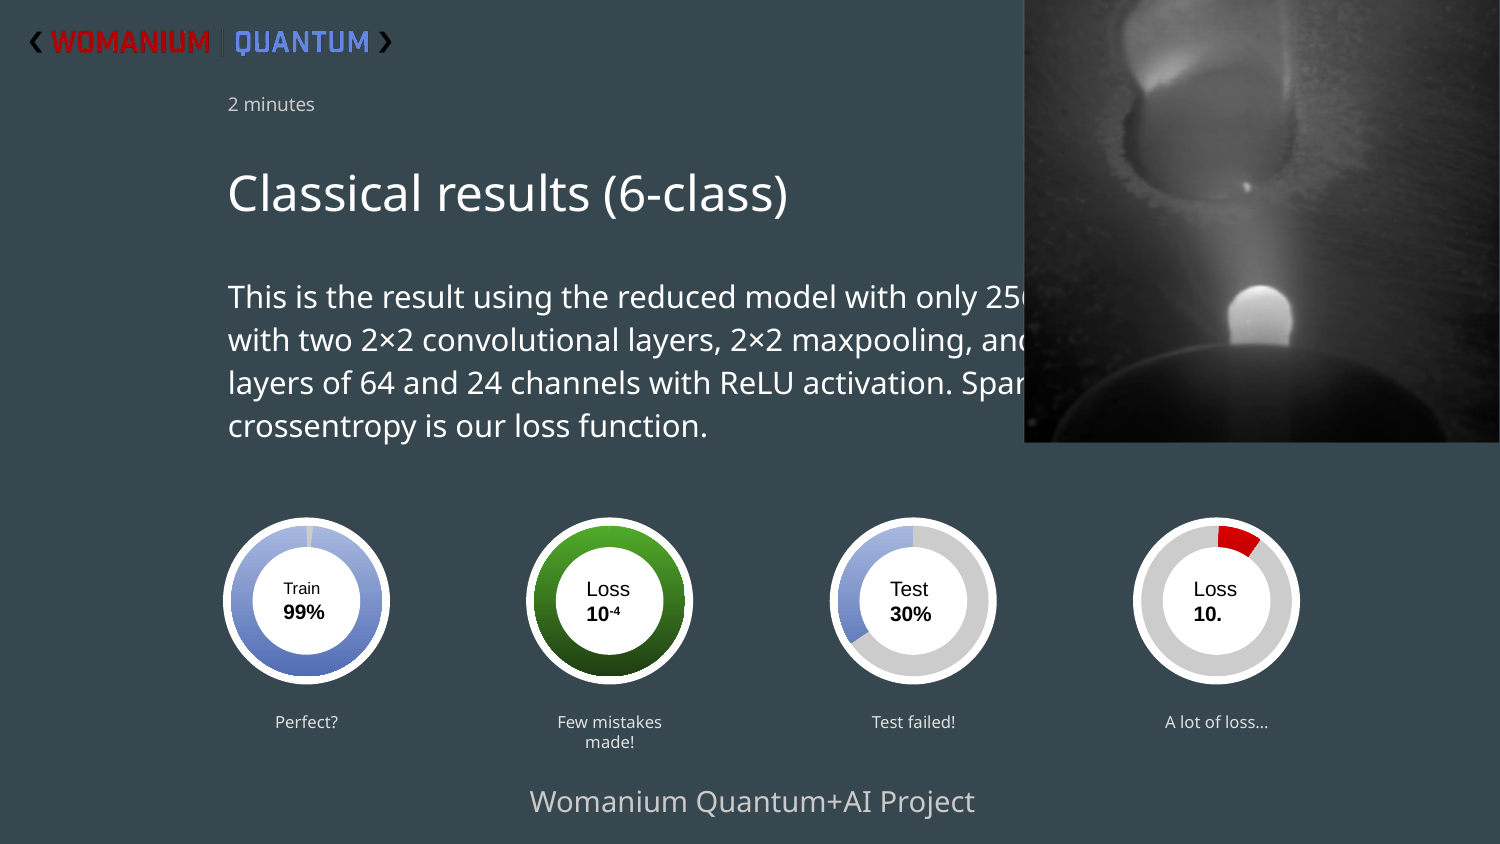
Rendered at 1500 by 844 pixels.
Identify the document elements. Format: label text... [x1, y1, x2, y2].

text_box Womanium Quantum+AI Project [446, 768, 1059, 834]
text_box [829, 517, 997, 685]
text_box Perfect? [219, 696, 394, 768]
text_box Test 30% [859, 547, 968, 655]
text_box [1133, 517, 1301, 685]
list This is the result using the reduced model with only 256 images total, with two 2×2 convolutional layers, 2×2 maxpooling, and two dense layers of 64 and 24 channels with ReLU activation. Sparse categorical crossentropy is our loss function. [212, 257, 1292, 463]
text_box Few mistakes made! [522, 696, 697, 768]
picture [29, 29, 392, 57]
text_box Loss 10. [1162, 547, 1271, 655]
picture [1023, 0, 1500, 443]
title Classical results (6-class) [212, 138, 1023, 237]
text_box [526, 517, 694, 685]
text_box A lot of loss… [1130, 696, 1305, 768]
text_box Loss 10-4 [555, 547, 664, 655]
text_box [222, 517, 391, 685]
text_box Train 99% [252, 547, 361, 655]
text_box Test failed! [826, 696, 1001, 768]
subtitle 2 minutes [212, 77, 789, 131]
